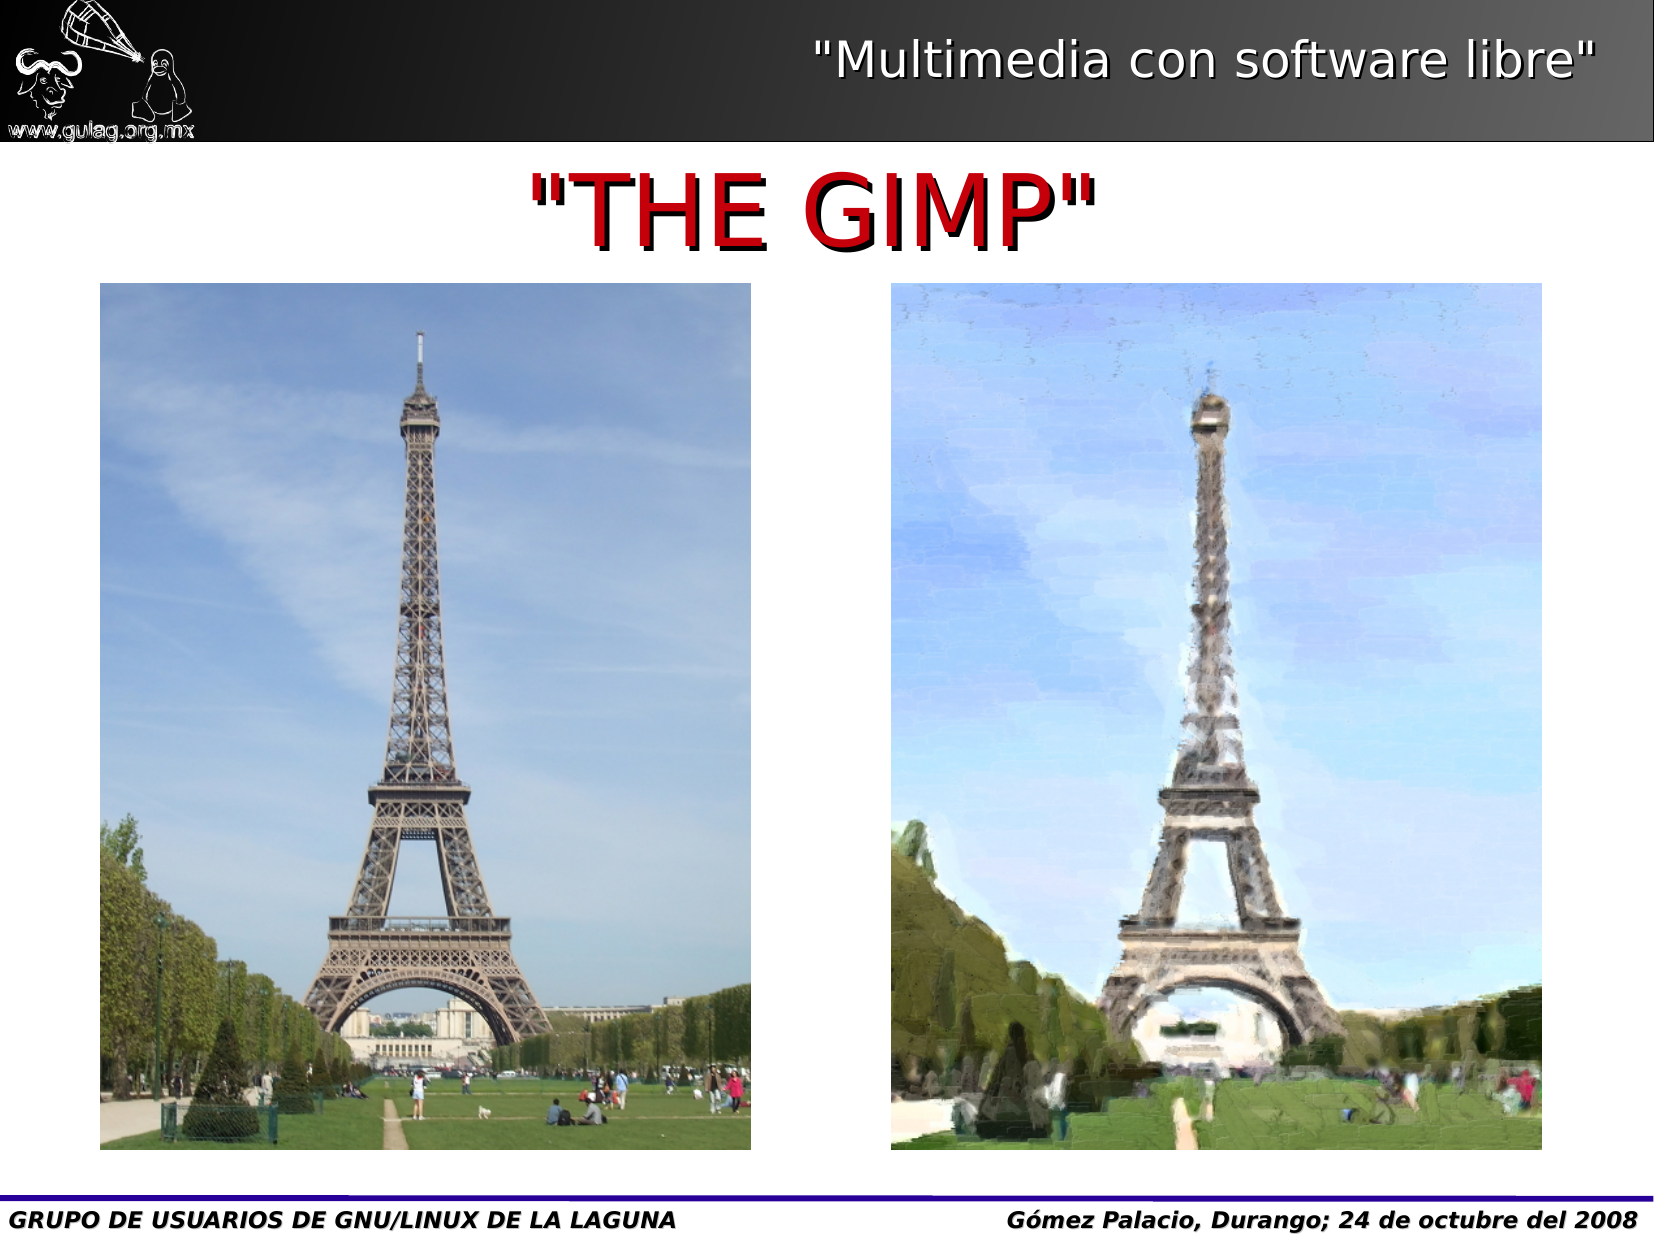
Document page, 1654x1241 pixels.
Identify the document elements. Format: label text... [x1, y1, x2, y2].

text_box Gómez Palacio, Durango; 24 de octubre del 2008 [992, 1200, 1654, 1241]
text_box GRUPO DE USUARIOS DE GNU/LINUX DE LA LAGUNA [0, 1200, 693, 1241]
picture [5, 0, 197, 144]
text_box "Multimedia con software libre" [715, 23, 1614, 112]
text_box "THE GIMP" [501, 146, 1123, 278]
text_box [0, 0, 5, 142]
picture [891, 283, 1542, 1151]
picture [100, 283, 751, 1151]
text_box [197, 0, 1654, 142]
